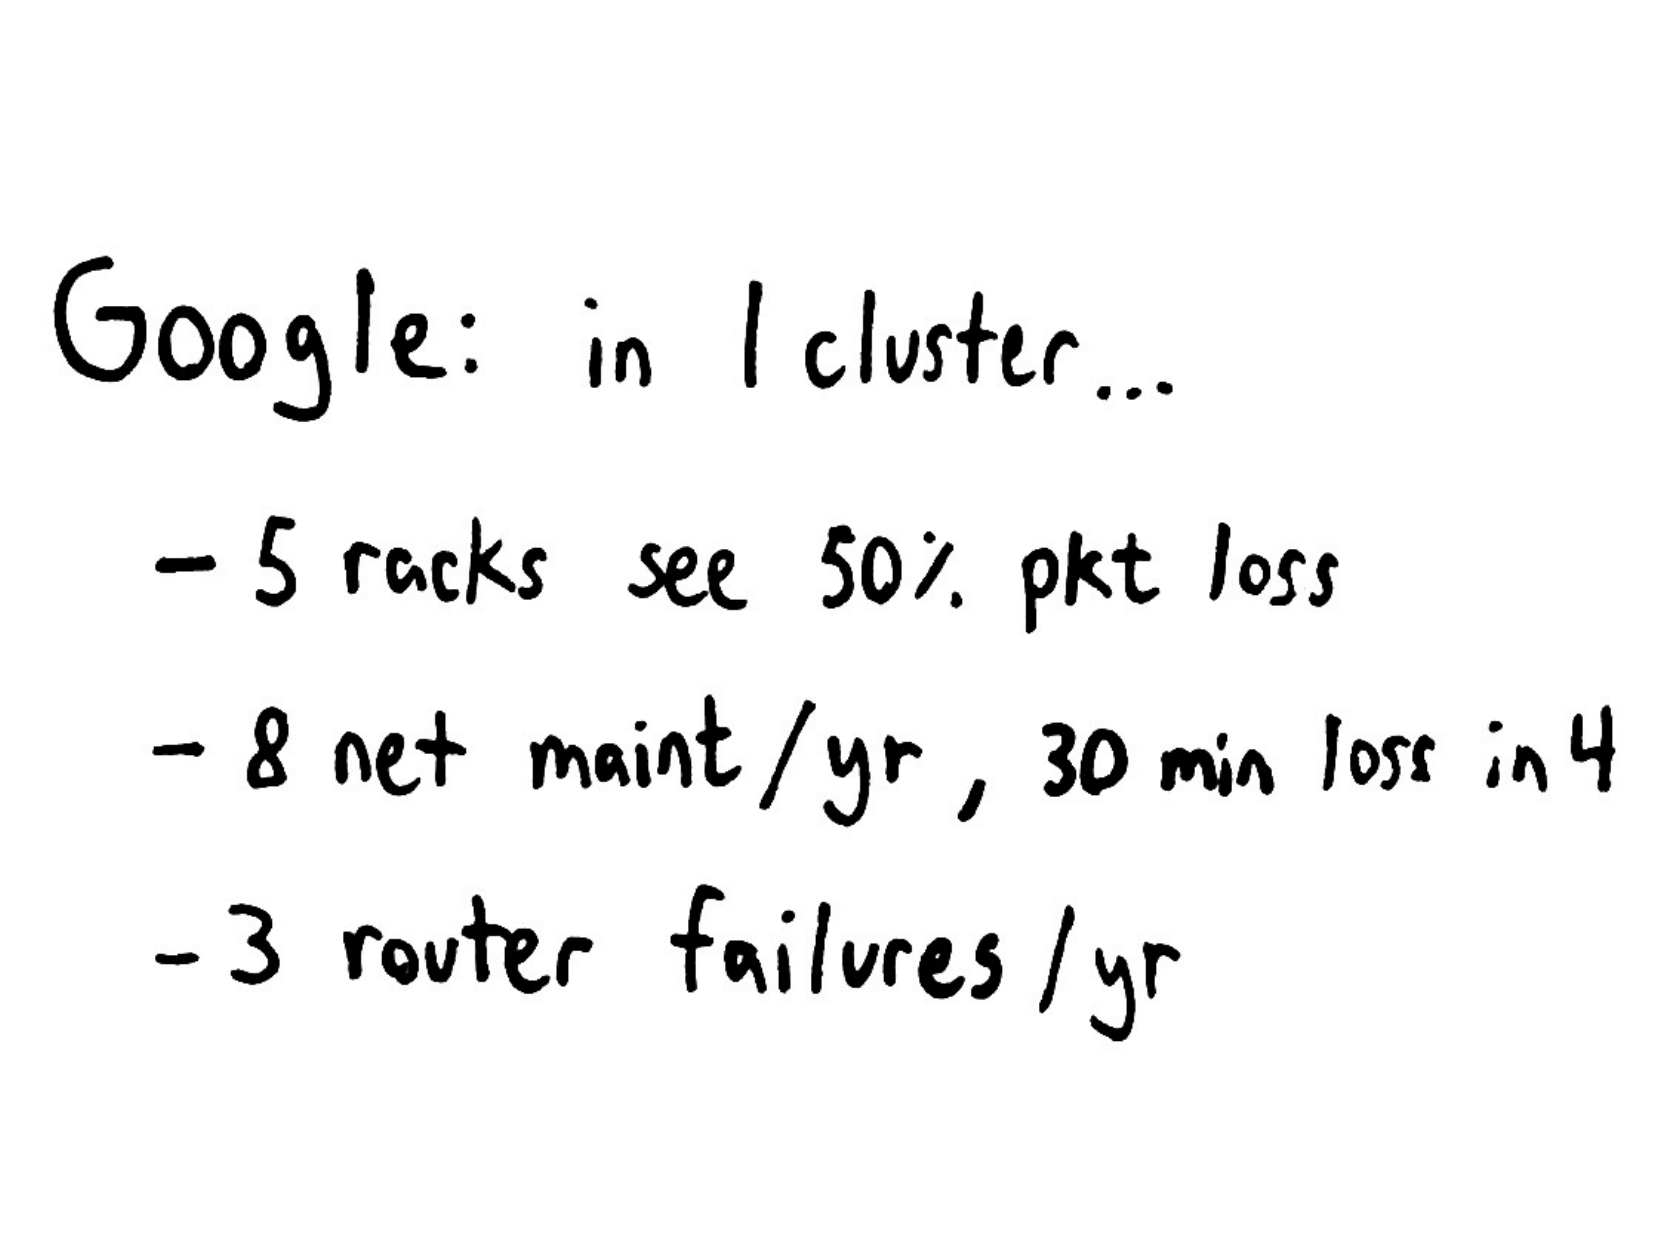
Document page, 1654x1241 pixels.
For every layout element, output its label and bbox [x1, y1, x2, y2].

picture [0, 222, 1654, 1081]
